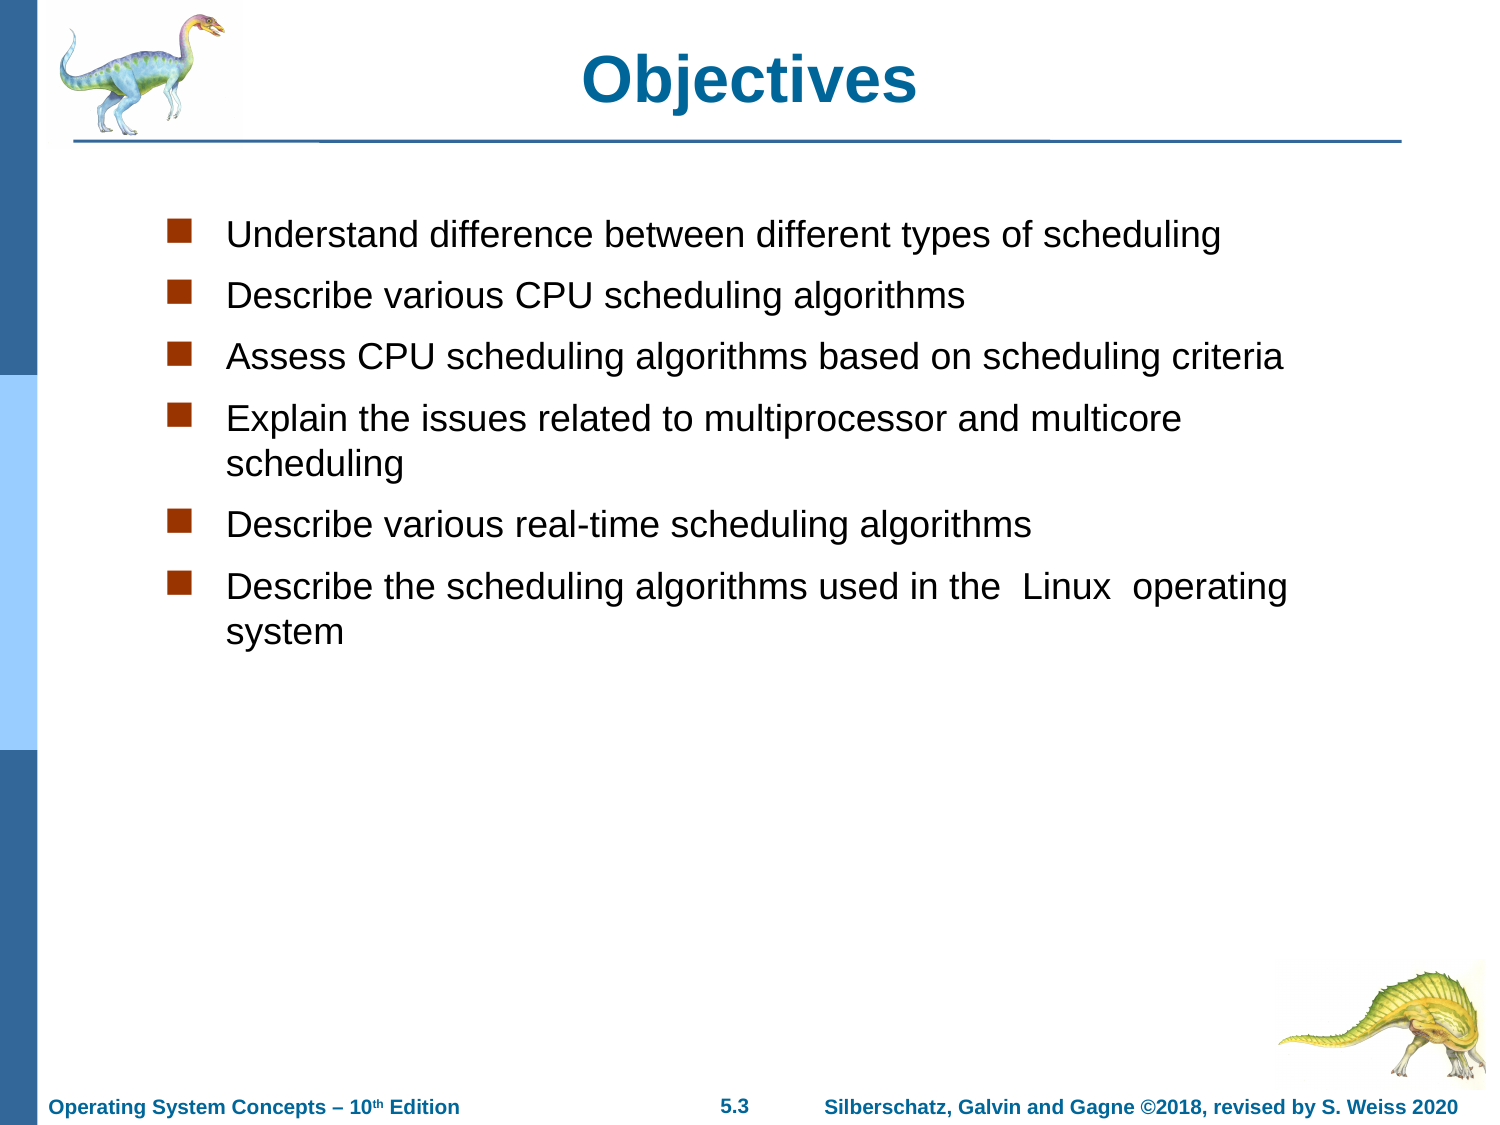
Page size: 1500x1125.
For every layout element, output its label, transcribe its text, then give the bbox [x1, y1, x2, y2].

picture [1275, 959, 1486, 1090]
picture [46, 0, 243, 149]
text_box Understand difference between different types of scheduling Describe various CPU scheduling algorithms Assess CPU scheduling algorithms based on scheduling criteria Explain the issues related to multiprocessor and multicore scheduling Describe various real-time scheduling algorithms Describe the scheduling algorithms used in the Linux operating system [155, 202, 1351, 946]
picture [1141, 1099, 1149, 1104]
text_box Objectives [75, 28, 1426, 124]
